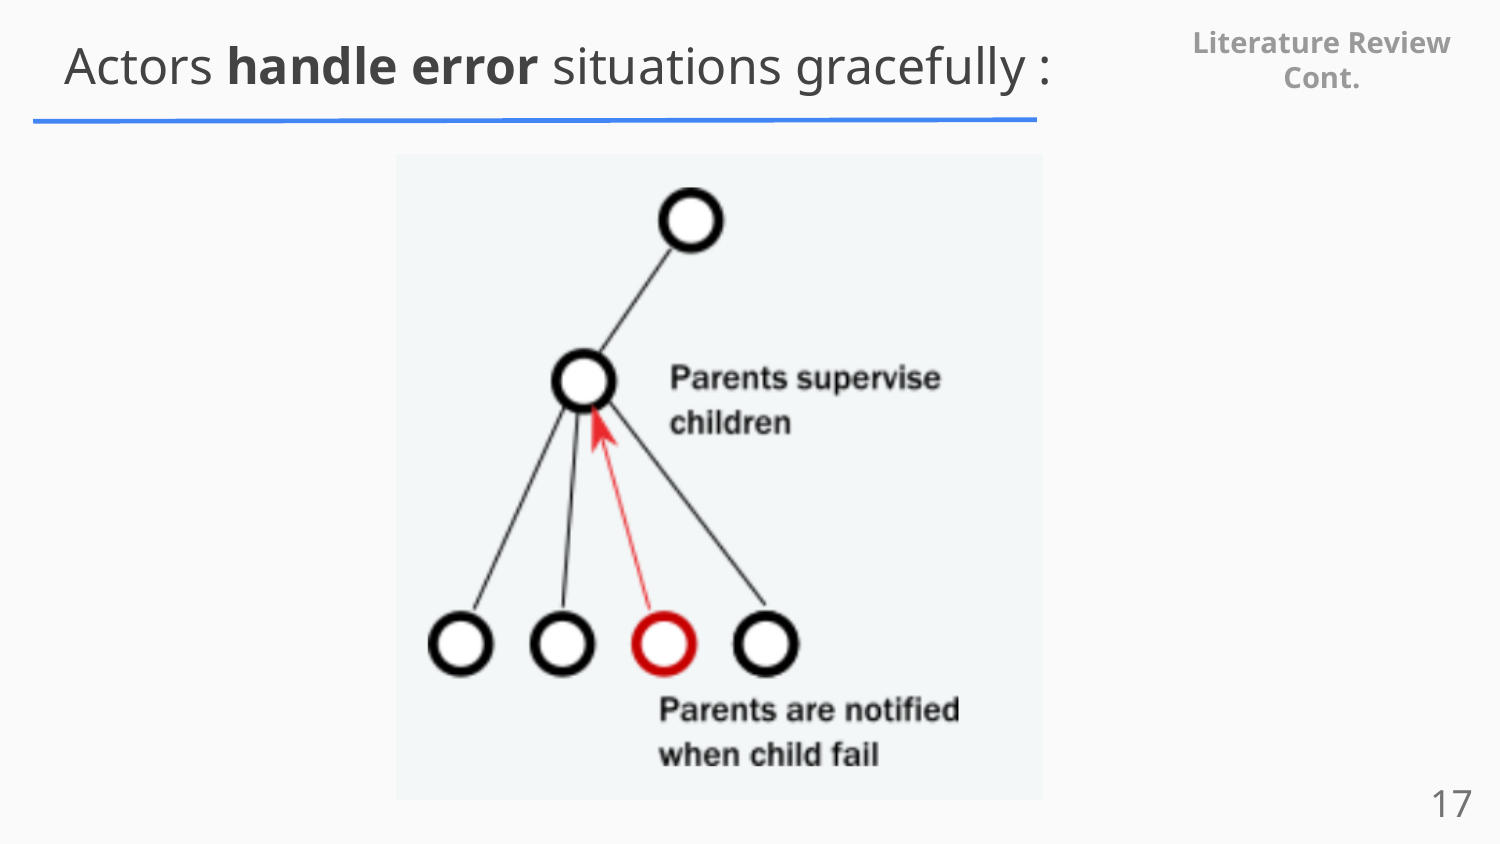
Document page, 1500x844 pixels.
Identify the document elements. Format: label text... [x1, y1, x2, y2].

text_box Literature Review Cont. [1146, 9, 1497, 90]
slide_number 17 [1398, 770, 1489, 835]
picture [396, 154, 1043, 800]
text_box Actors handle error situations gracefully : [49, 0, 1147, 129]
